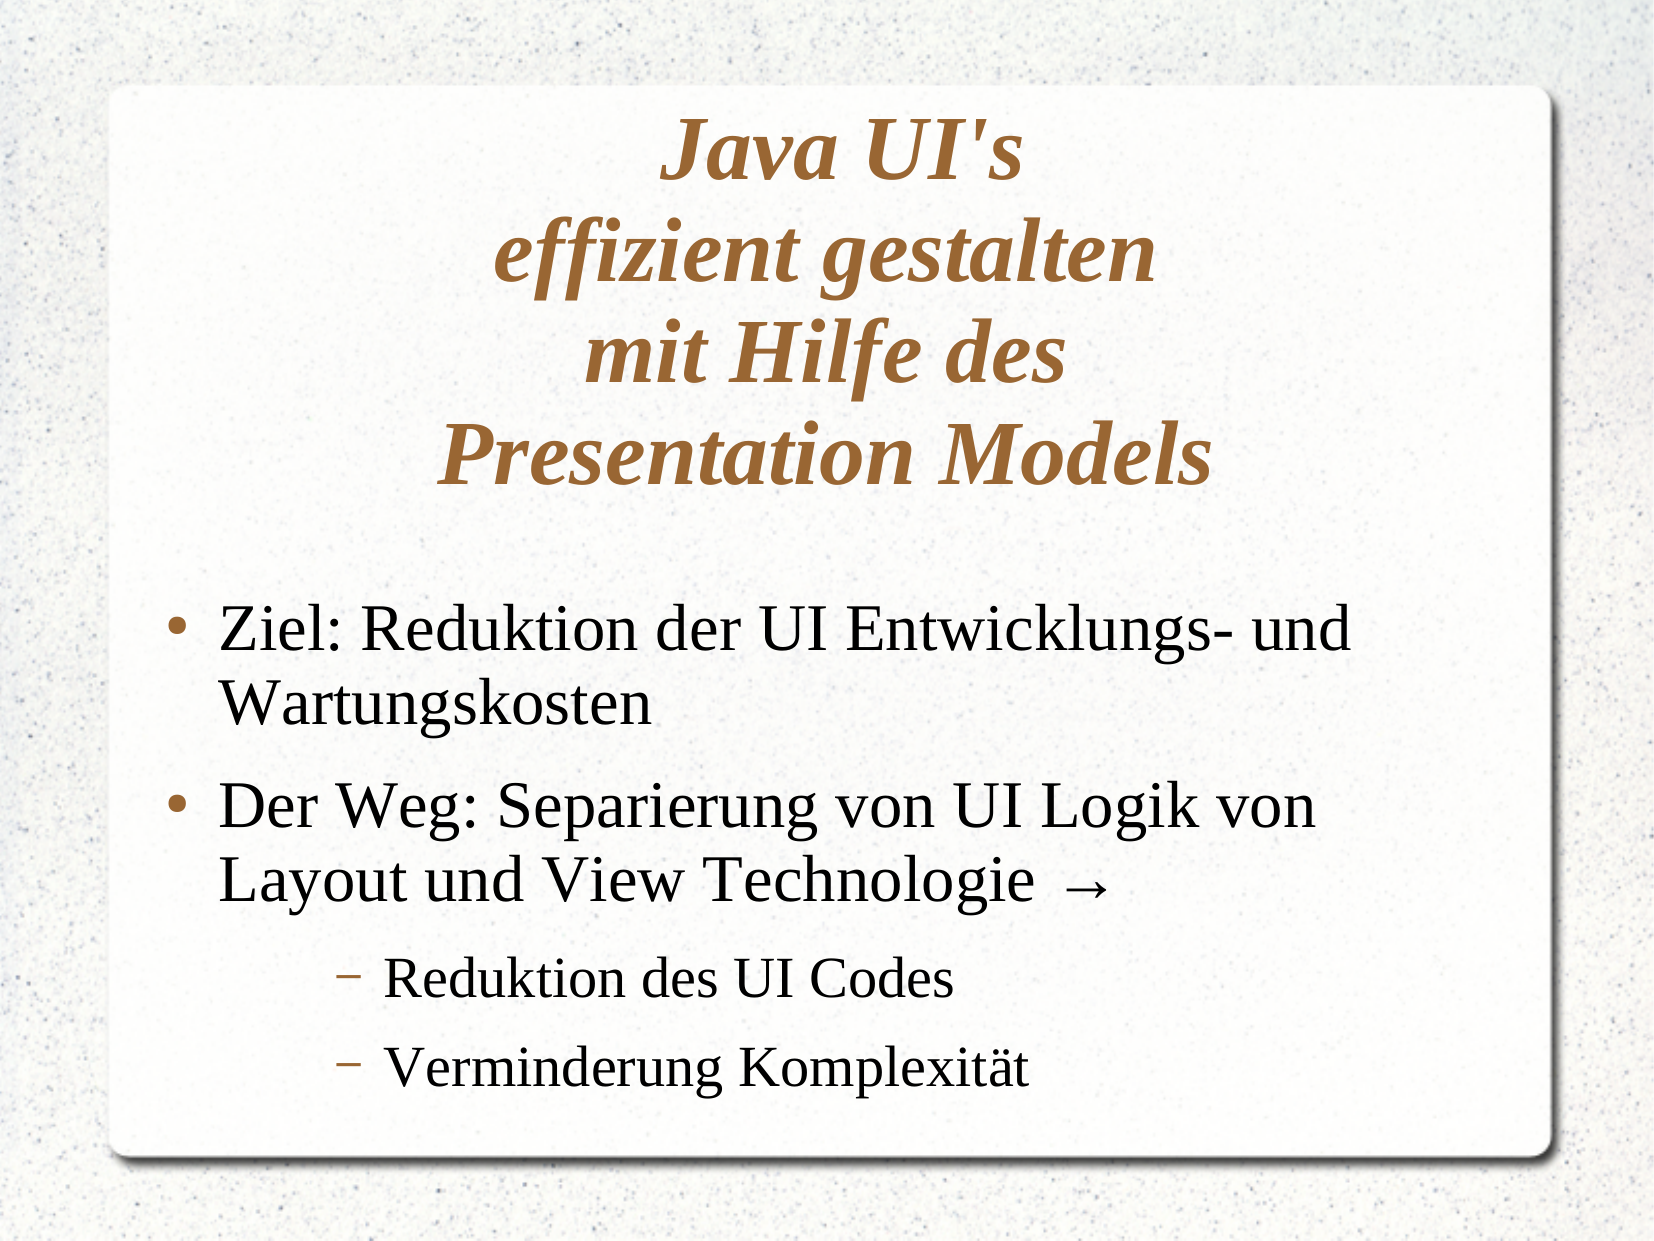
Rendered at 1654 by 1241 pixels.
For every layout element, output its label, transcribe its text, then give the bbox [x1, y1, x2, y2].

title Java UI's effizient gestalten mit Hilfe des Presentation Models [118, 97, 1536, 606]
picture [0, 0, 1654, 1241]
list Ziel: Reduktion der UI Entwicklungs- und Wartungskosten Der Weg: Separierung von UI Logik von Layout und View Technologie → Reduktion des UI Codes Verminderung Komplexität [147, 590, 1506, 1123]
